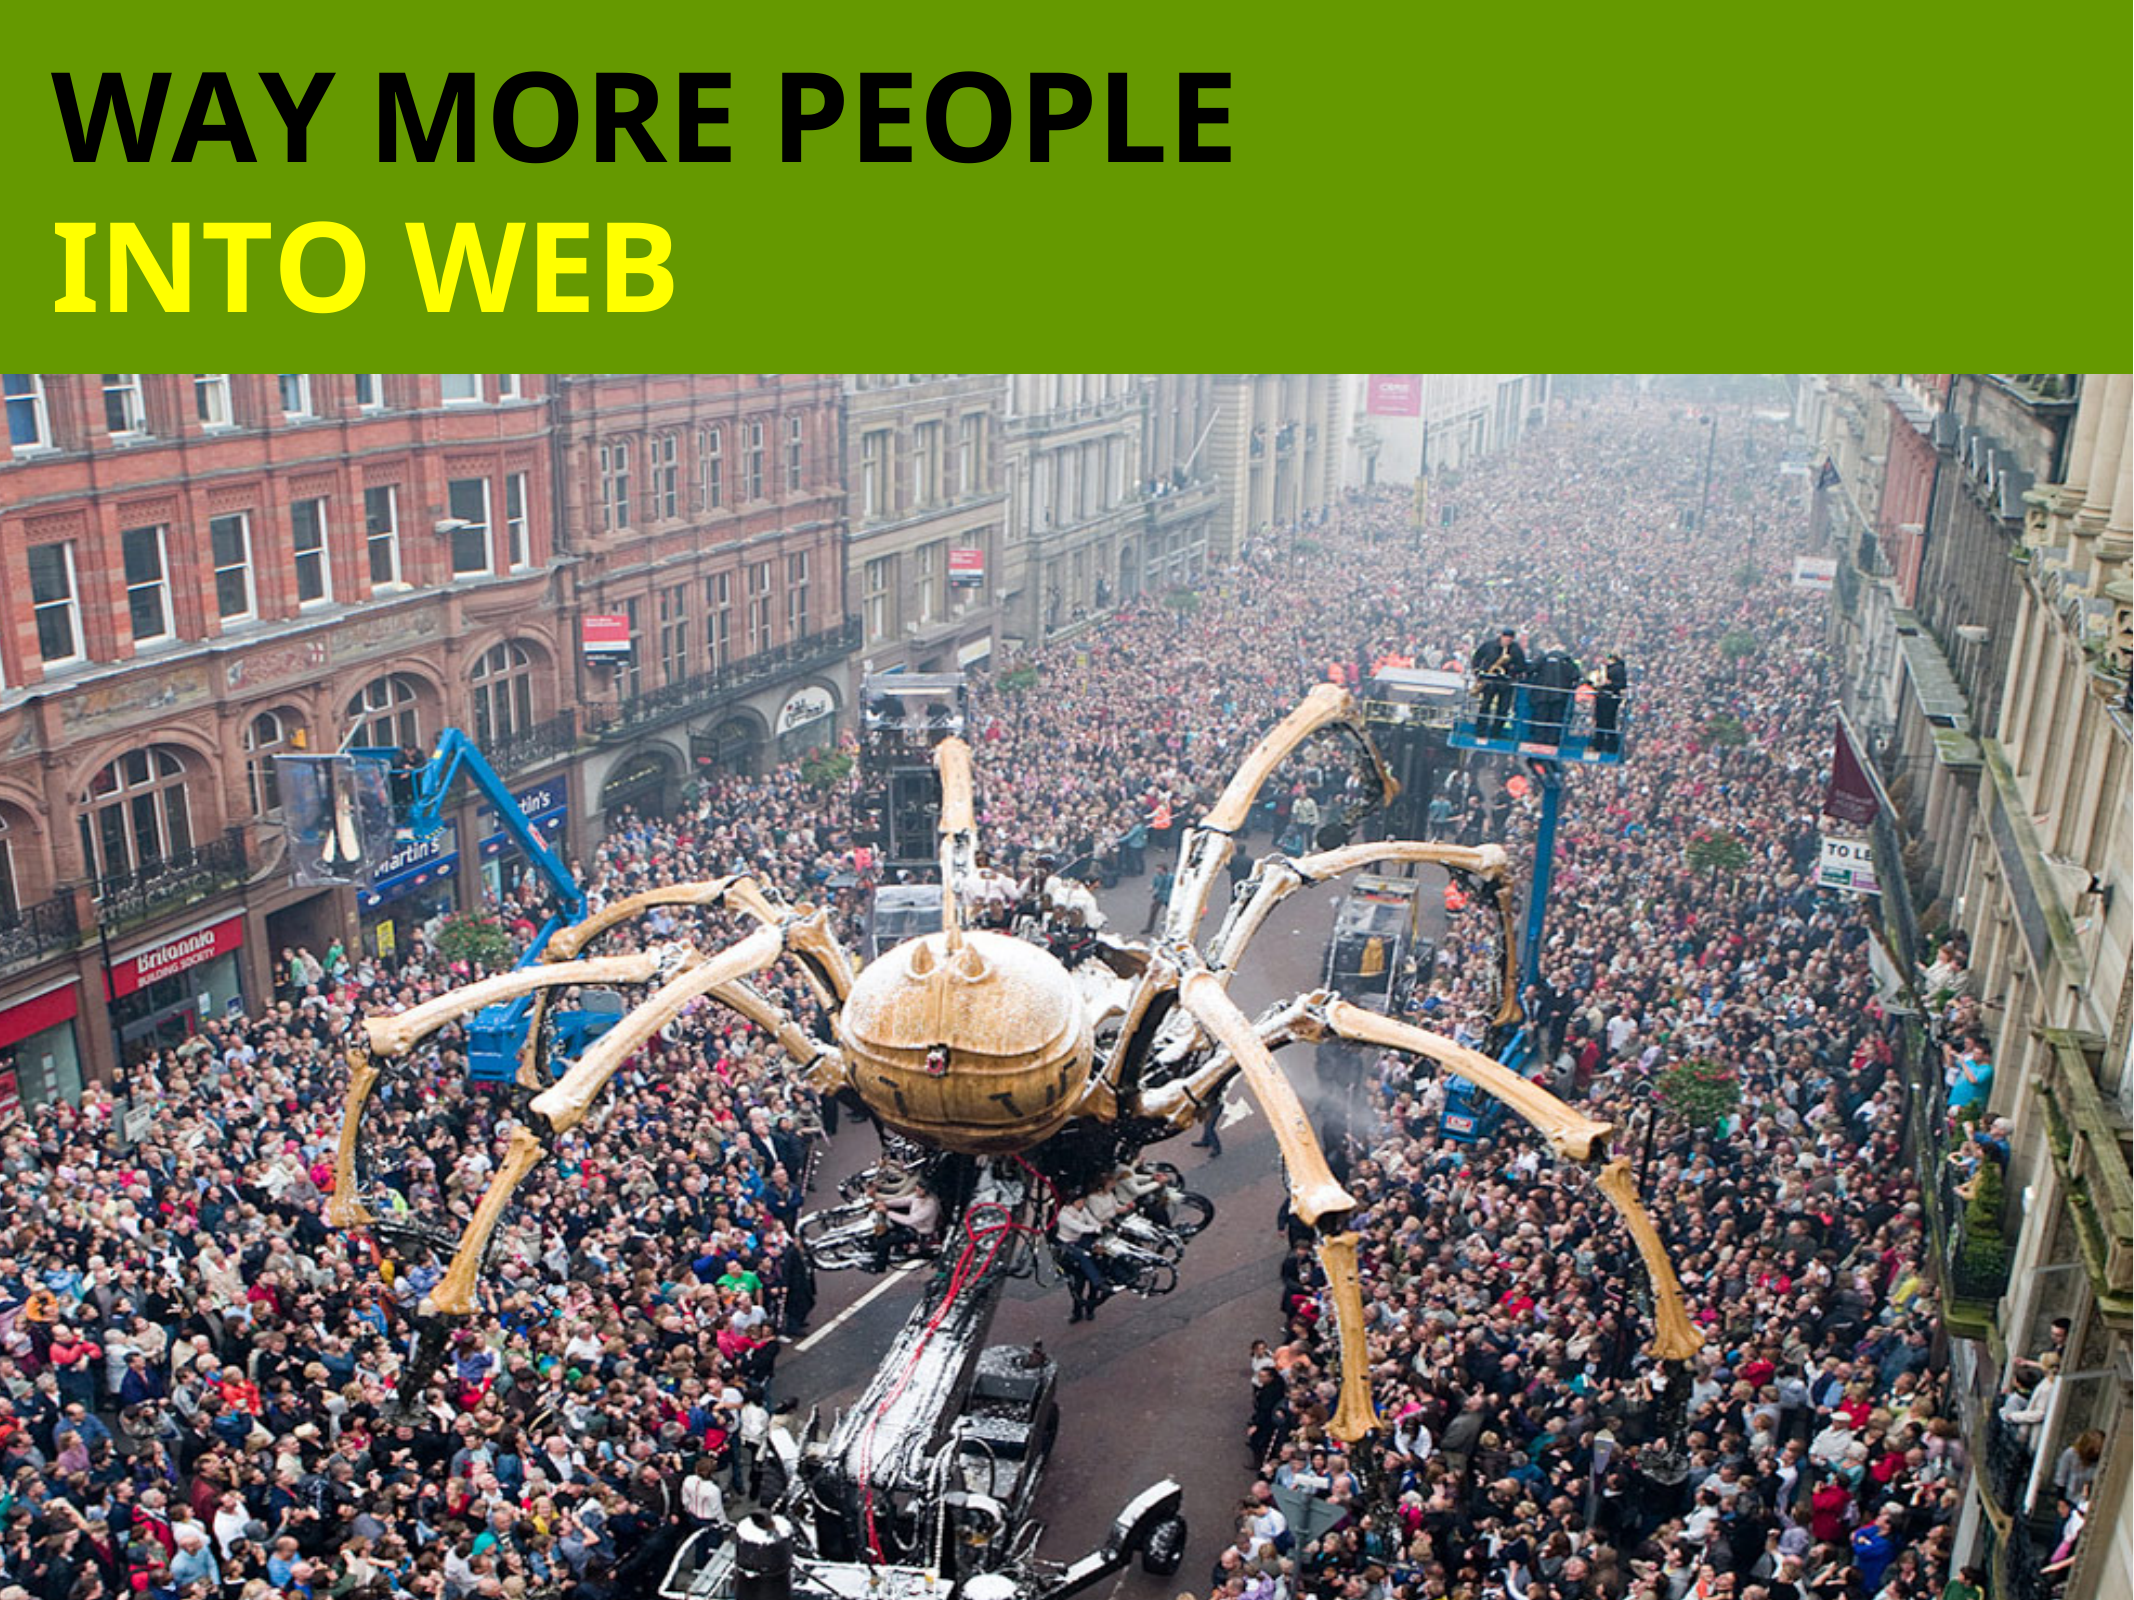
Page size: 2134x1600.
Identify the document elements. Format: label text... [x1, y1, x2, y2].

picture [0, 374, 2134, 1600]
text_box WAY MORE PEOPLE INTO WEB [41, 37, 2063, 374]
